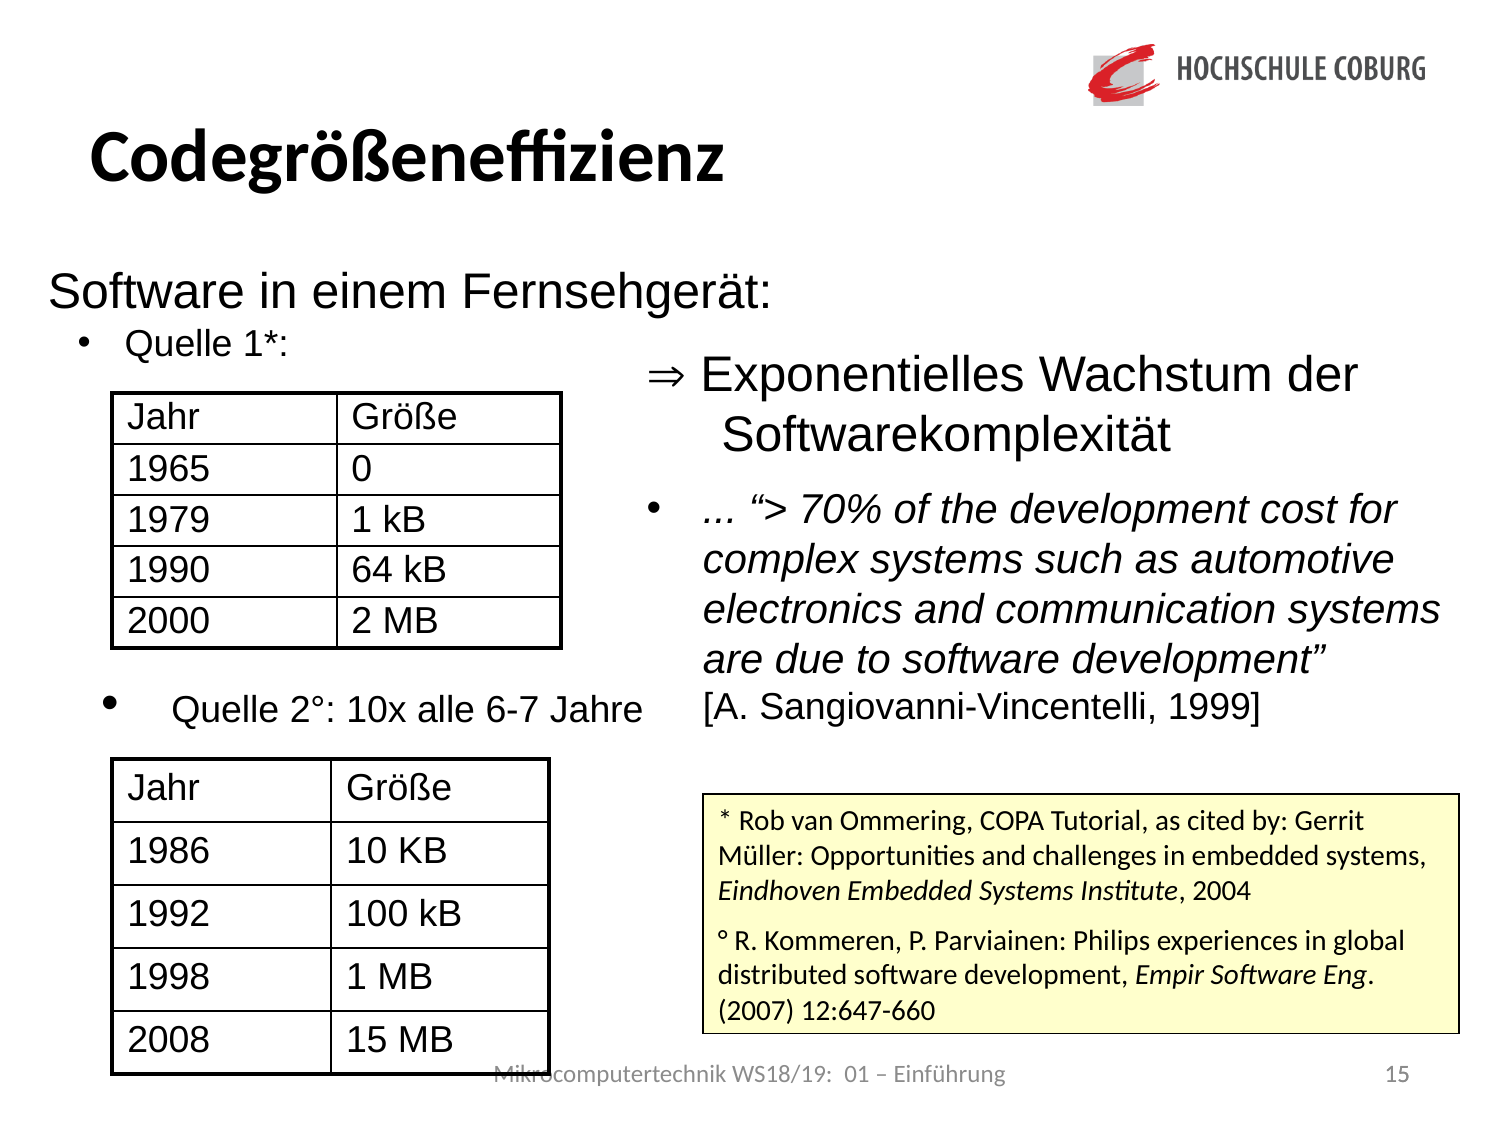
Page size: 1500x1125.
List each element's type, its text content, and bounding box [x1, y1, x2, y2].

text_box Software in einem Fernsehgerät: Quelle 1*: [33, 251, 789, 372]
table_cell 2 MB [338, 598, 559, 646]
table_cell 1979 [114, 496, 336, 545]
table_cell 1986 [114, 823, 330, 884]
slide_number <number> [1074, 1042, 1425, 1103]
table_header Größe [332, 761, 547, 821]
table_cell 100 kB [332, 886, 547, 947]
title Codegrößeneffizienz [75, 45, 1425, 259]
table_cell 64 kB [338, 547, 559, 596]
table_cell 1990 [114, 547, 336, 596]
text_box ⇒ Exponentielles Wachstum der Softwarekomplexität ... “> 70% of the development cost for complex systems such as automotive electronics and communication systems are due to software development” [A. Sangiovanni-Vincentelli, 1999] [631, 334, 1459, 735]
table_cell 1 MB [332, 949, 547, 1010]
table_cell 1992 [114, 886, 330, 947]
table_header Jahr [114, 761, 330, 821]
table_cell 0 [338, 445, 559, 494]
table_header Größe [338, 395, 559, 443]
table_cell 1965 [114, 445, 336, 494]
table_cell 10 KB [332, 823, 547, 884]
text_box * Rob van Ommering, COPA Tutorial, as cited by: Gerrit Müller: Opportunities and challenges in embedded systems, Eindhoven Embedded Systems Institute, 2004 ° R. Kommeren, P. Parviainen: Philips experiences in global distributed software development, Empir Software Eng. (2007) 12:647-660 [702, 793, 1459, 1034]
text_box Quelle 2°: 10x alle 6-7 Jahre [56, 664, 659, 740]
table_cell 2000 [114, 598, 336, 646]
table_cell 15 MB [332, 1012, 547, 1072]
picture [1088, 44, 1425, 106]
table_cell 1 kB [338, 496, 559, 545]
table_header Jahr [114, 395, 336, 443]
table_cell 1998 [114, 949, 330, 1010]
table_cell 2008 [114, 1012, 330, 1072]
